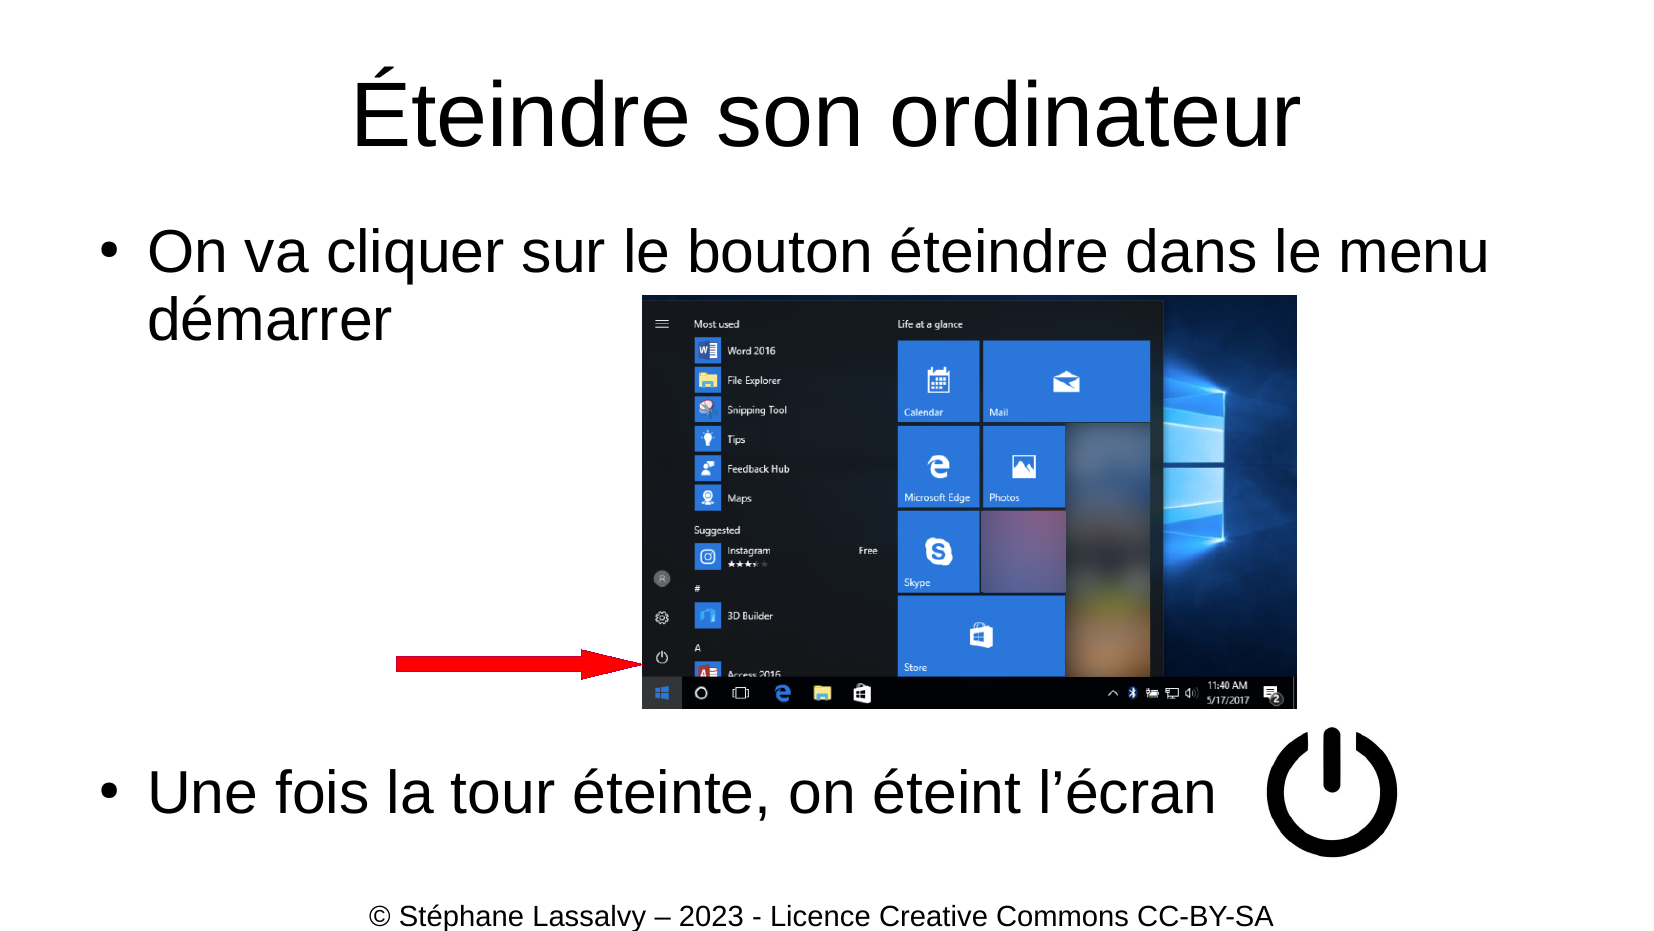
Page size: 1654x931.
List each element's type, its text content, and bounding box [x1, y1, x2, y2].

text_box [396, 649, 643, 680]
list On va cliquer sur le bouton éteindre dans le menu démarrer Une fois la tour éteinte, on éteint l’écran [82, 217, 1571, 827]
text_box © Stéphane Lassalvy – 2023 - Licence Creative Commons CC-BY-SA [354, 893, 1300, 931]
title Éteindre son ordinateur [82, 37, 1571, 193]
picture [1254, 710, 1418, 880]
picture [642, 295, 1297, 709]
